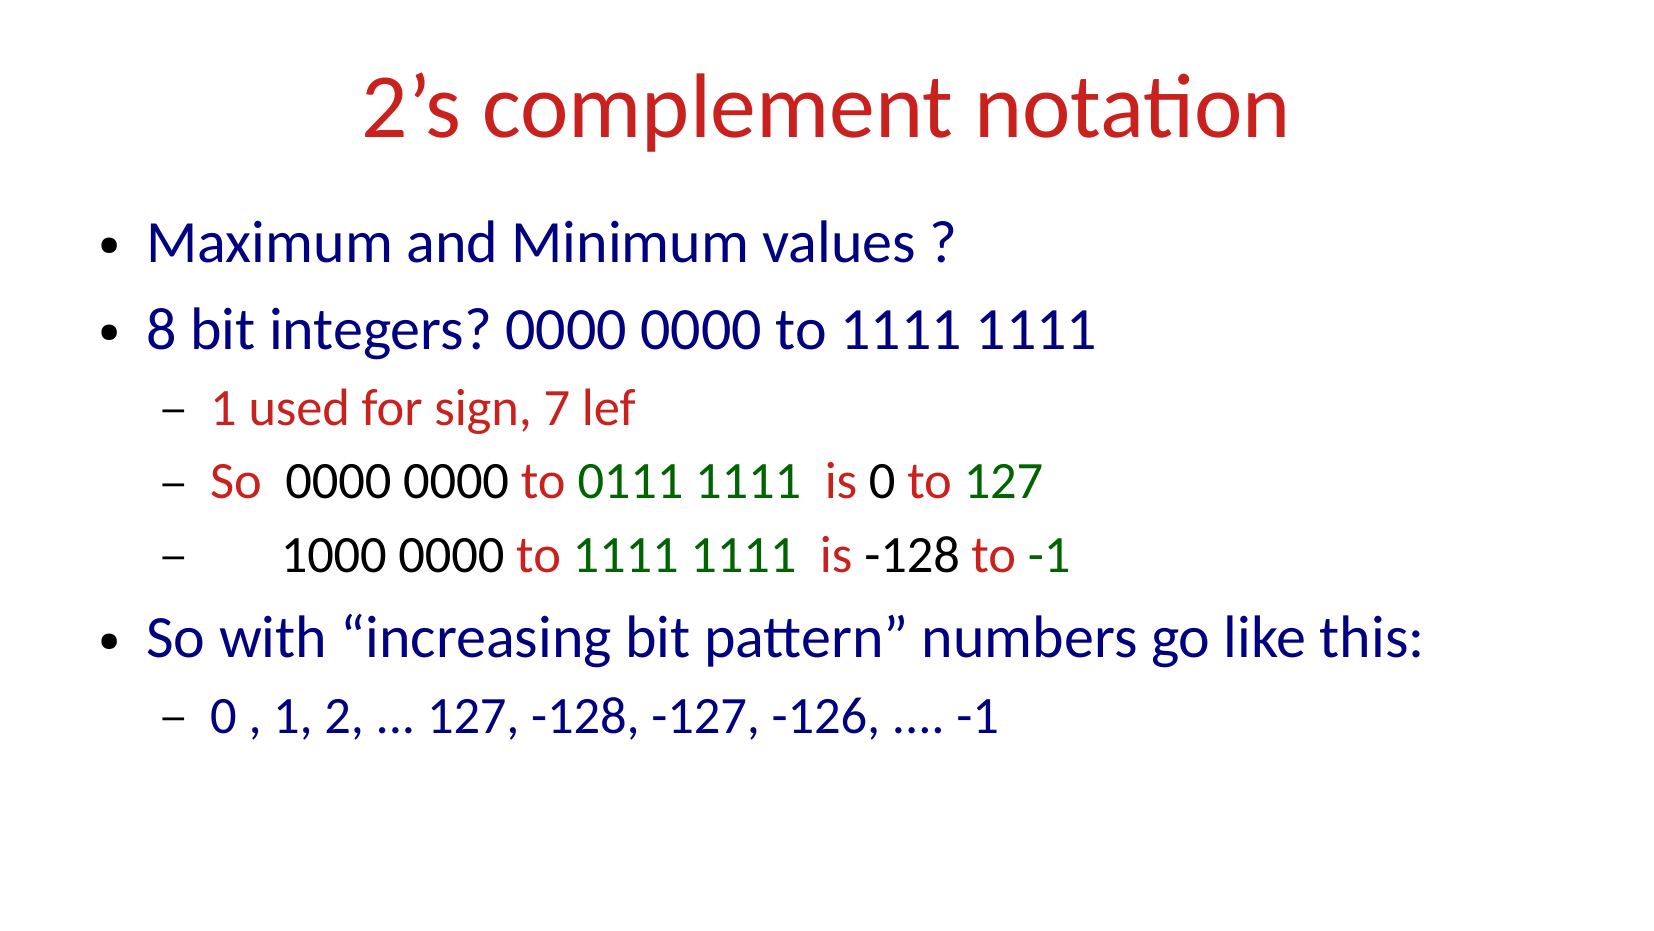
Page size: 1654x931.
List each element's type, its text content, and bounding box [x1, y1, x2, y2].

list Maximum and Minimum values ? 8 bit integers? 0000 0000 to 1111 1111 1 used for sign, 7 lef So 0000 0000 to 0111 1111 is 0 to 127 1000 0000 to 1111 1111 is -128 to -1 So with “increasing bit pattern” numbers go like this: 0 , 1, 2, ... 127, -128, -127, -126, .... -1 [82, 217, 1571, 758]
title 2’s complement notation [82, 37, 1571, 193]
